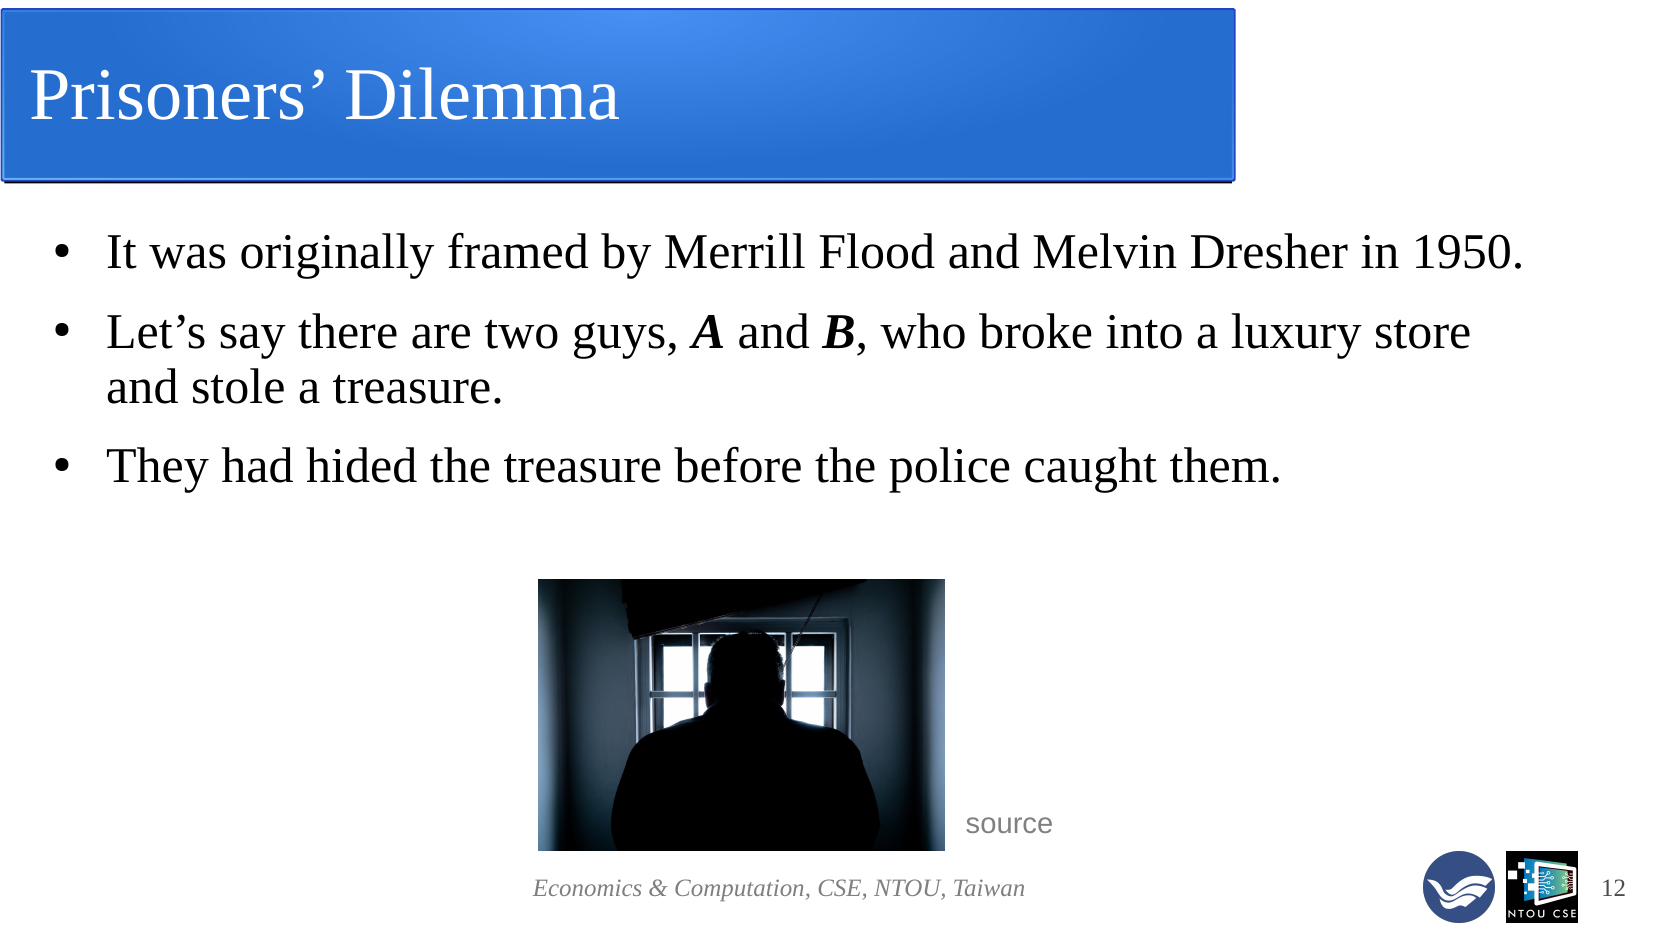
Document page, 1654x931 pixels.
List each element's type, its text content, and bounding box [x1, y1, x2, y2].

picture [1506, 851, 1578, 923]
text_box source [950, 799, 1087, 851]
list It was originally framed by Merrill Flood and Melvin Dresher in 1950. Let’s say there are two guys, A and B, who broke into a luxury store and stole a treasure. They had hided the treasure before the police caught them. [35, 224, 1548, 818]
picture [538, 579, 945, 851]
picture [1423, 851, 1495, 923]
title Prisoners’ Dilemma [29, 17, 1138, 172]
